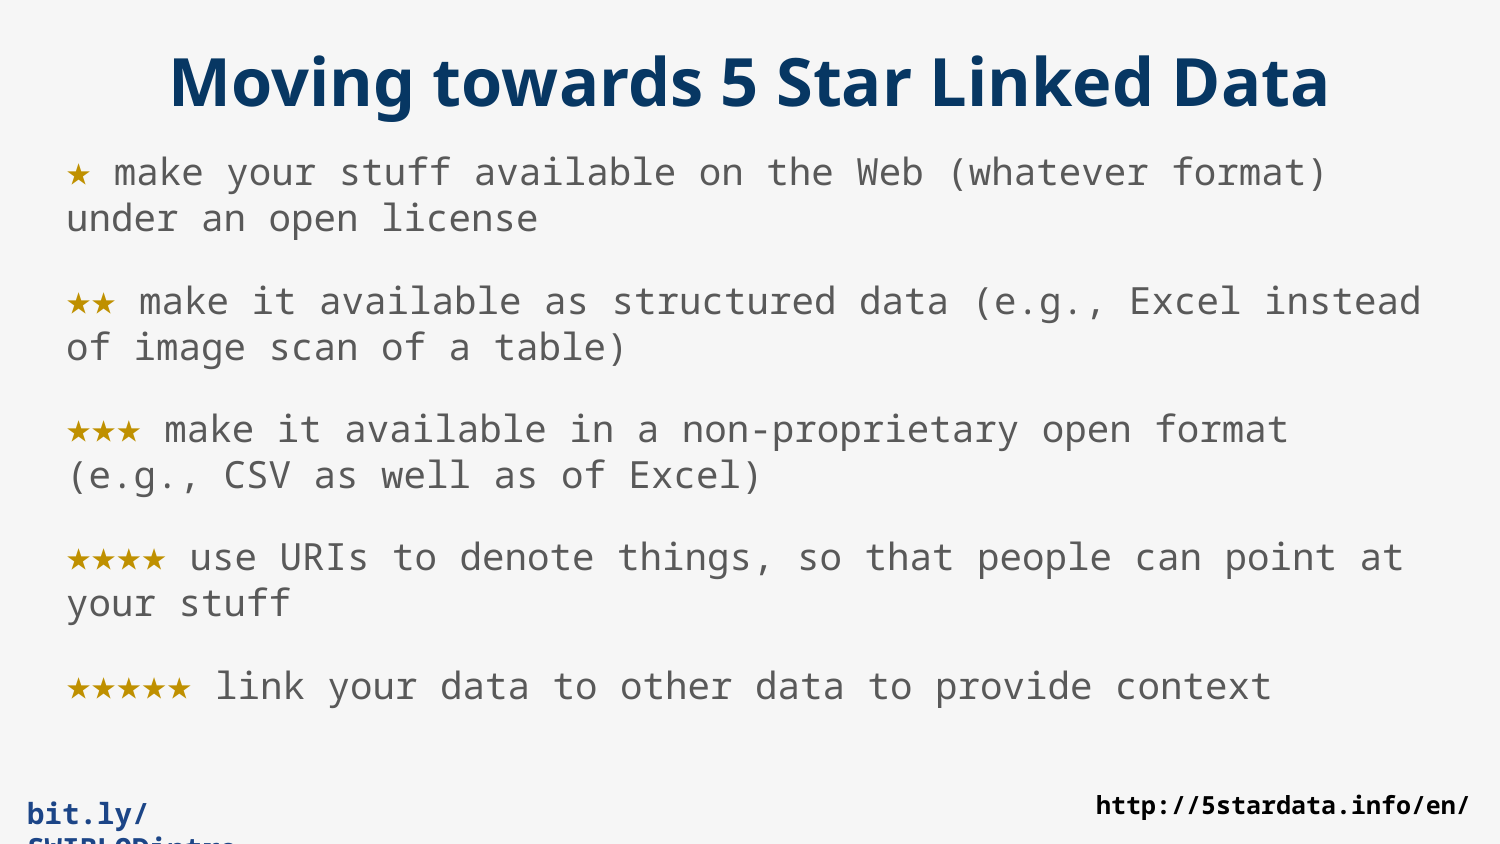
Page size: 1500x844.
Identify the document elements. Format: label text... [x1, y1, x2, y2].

title Moving towards 5 Star Linked Data [51, 24, 1449, 129]
list ★ make your stuff available on the Web (whatever format) under an open license ★★ make it available as structured data (e.g., Excel instead of image scan of a table) ★★★ make it available in a non-proprietary open format (e.g., CSV as well as of Excel) ★★★★ use URIs to denote things, so that people can point at your stuff ★★★★★ link your data to other data to provide context [51, 129, 1449, 784]
text_box http://5stardata.info/en/ [1080, 776, 1487, 834]
